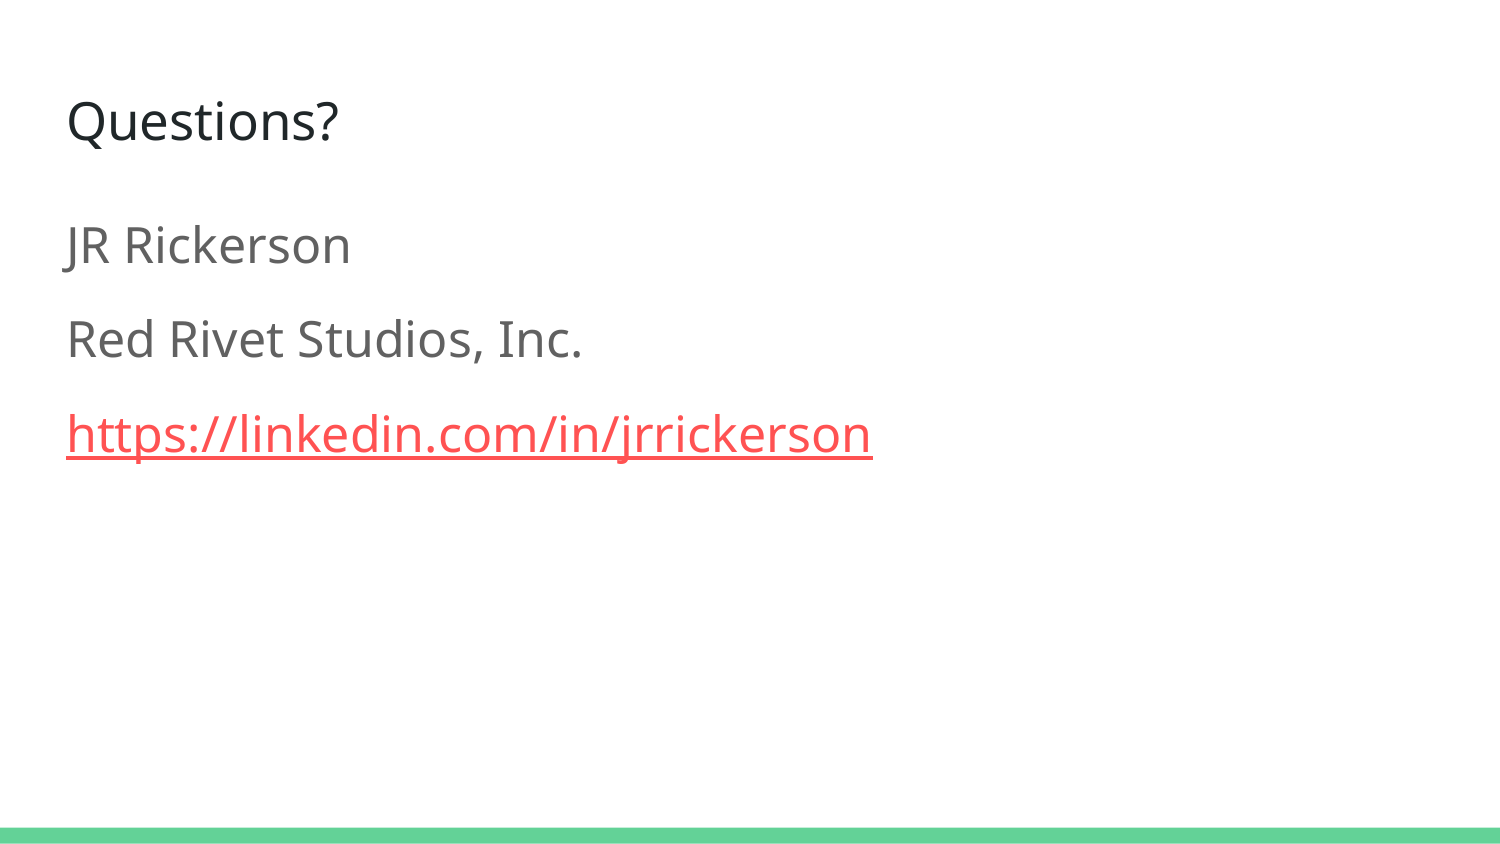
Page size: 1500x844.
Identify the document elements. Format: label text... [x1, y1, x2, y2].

title Questions? [51, 72, 1449, 167]
list JR Rickerson Red Rivet Studios, Inc. https://linkedin.com/in/jrrickerson [51, 189, 1449, 750]
